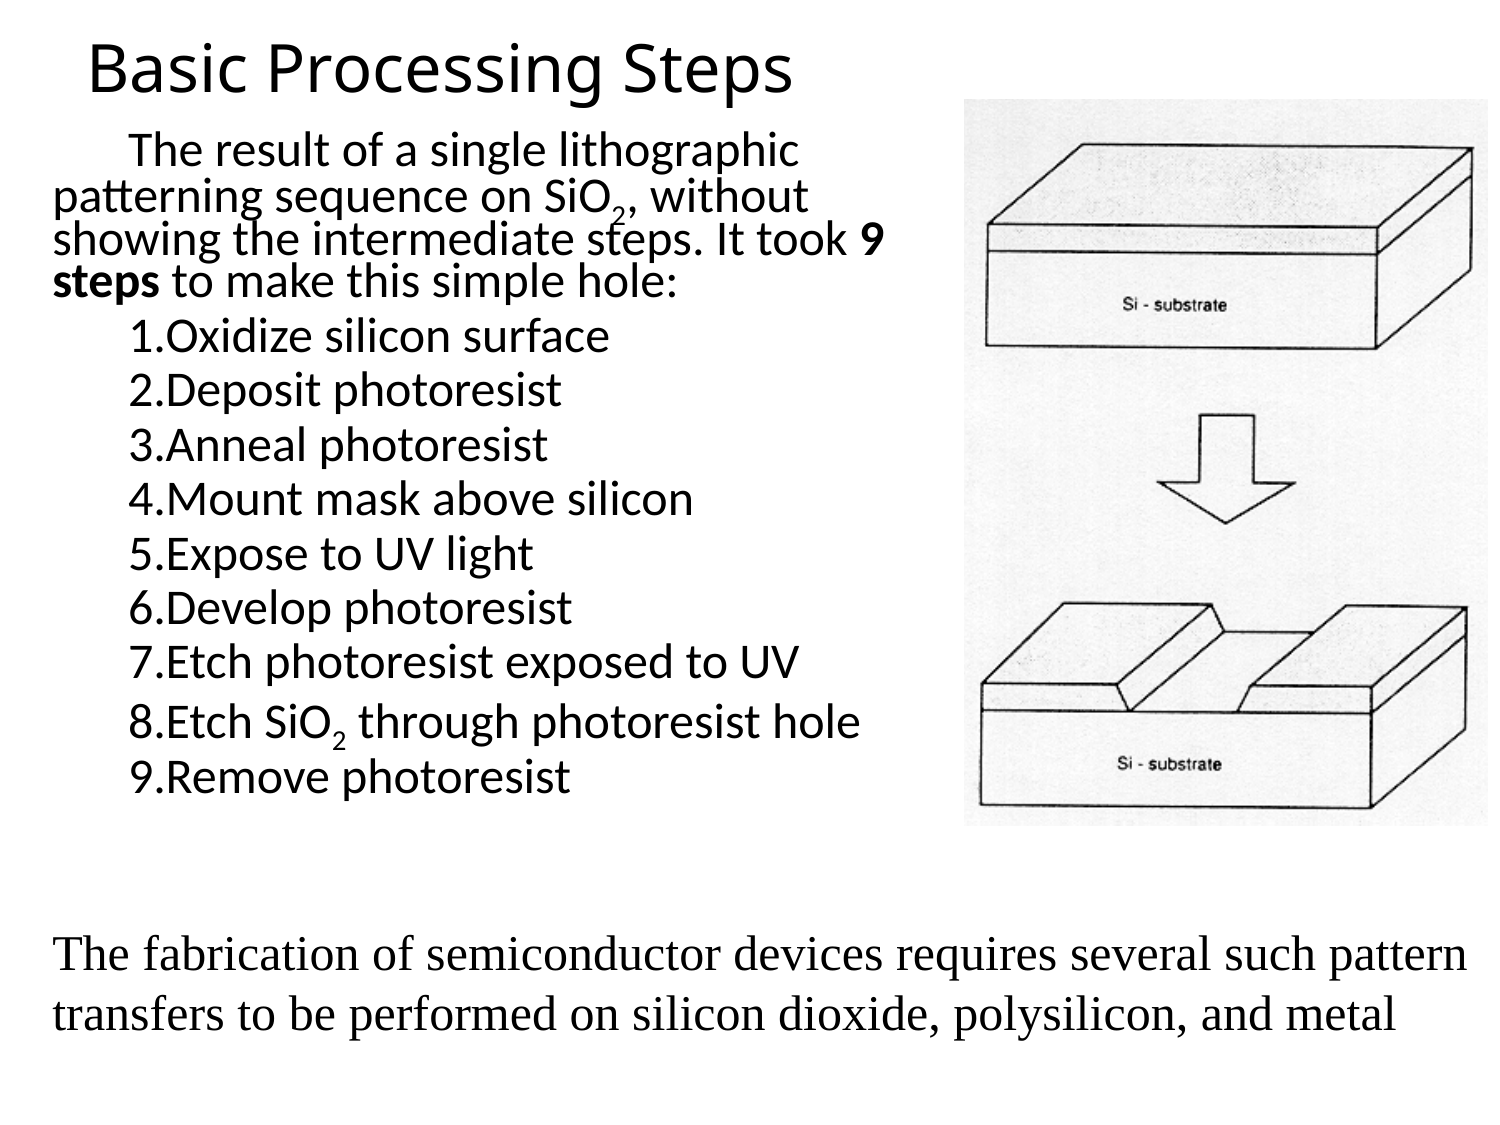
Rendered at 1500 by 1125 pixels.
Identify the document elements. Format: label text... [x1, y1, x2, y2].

picture [964, 99, 1488, 826]
title Basic Processing Steps [0, 0, 901, 118]
text_box The fabrication of semiconductor devices requires several such pattern transfers to be performed on silicon dioxide, polysilicon, and metal [37, 912, 1500, 1048]
list The result of a single lithographic patterning sequence on SiO2, without showing the intermediate steps. It took 9 steps to make this simple hole: Oxidize silicon surface Deposit photoresist Anneal photoresist Mount mask above silicon Expose to UV light Develop photoresist Etch photoresist exposed to UV Etch SiO2 through photoresist hole Remove photoresist [37, 125, 951, 863]
